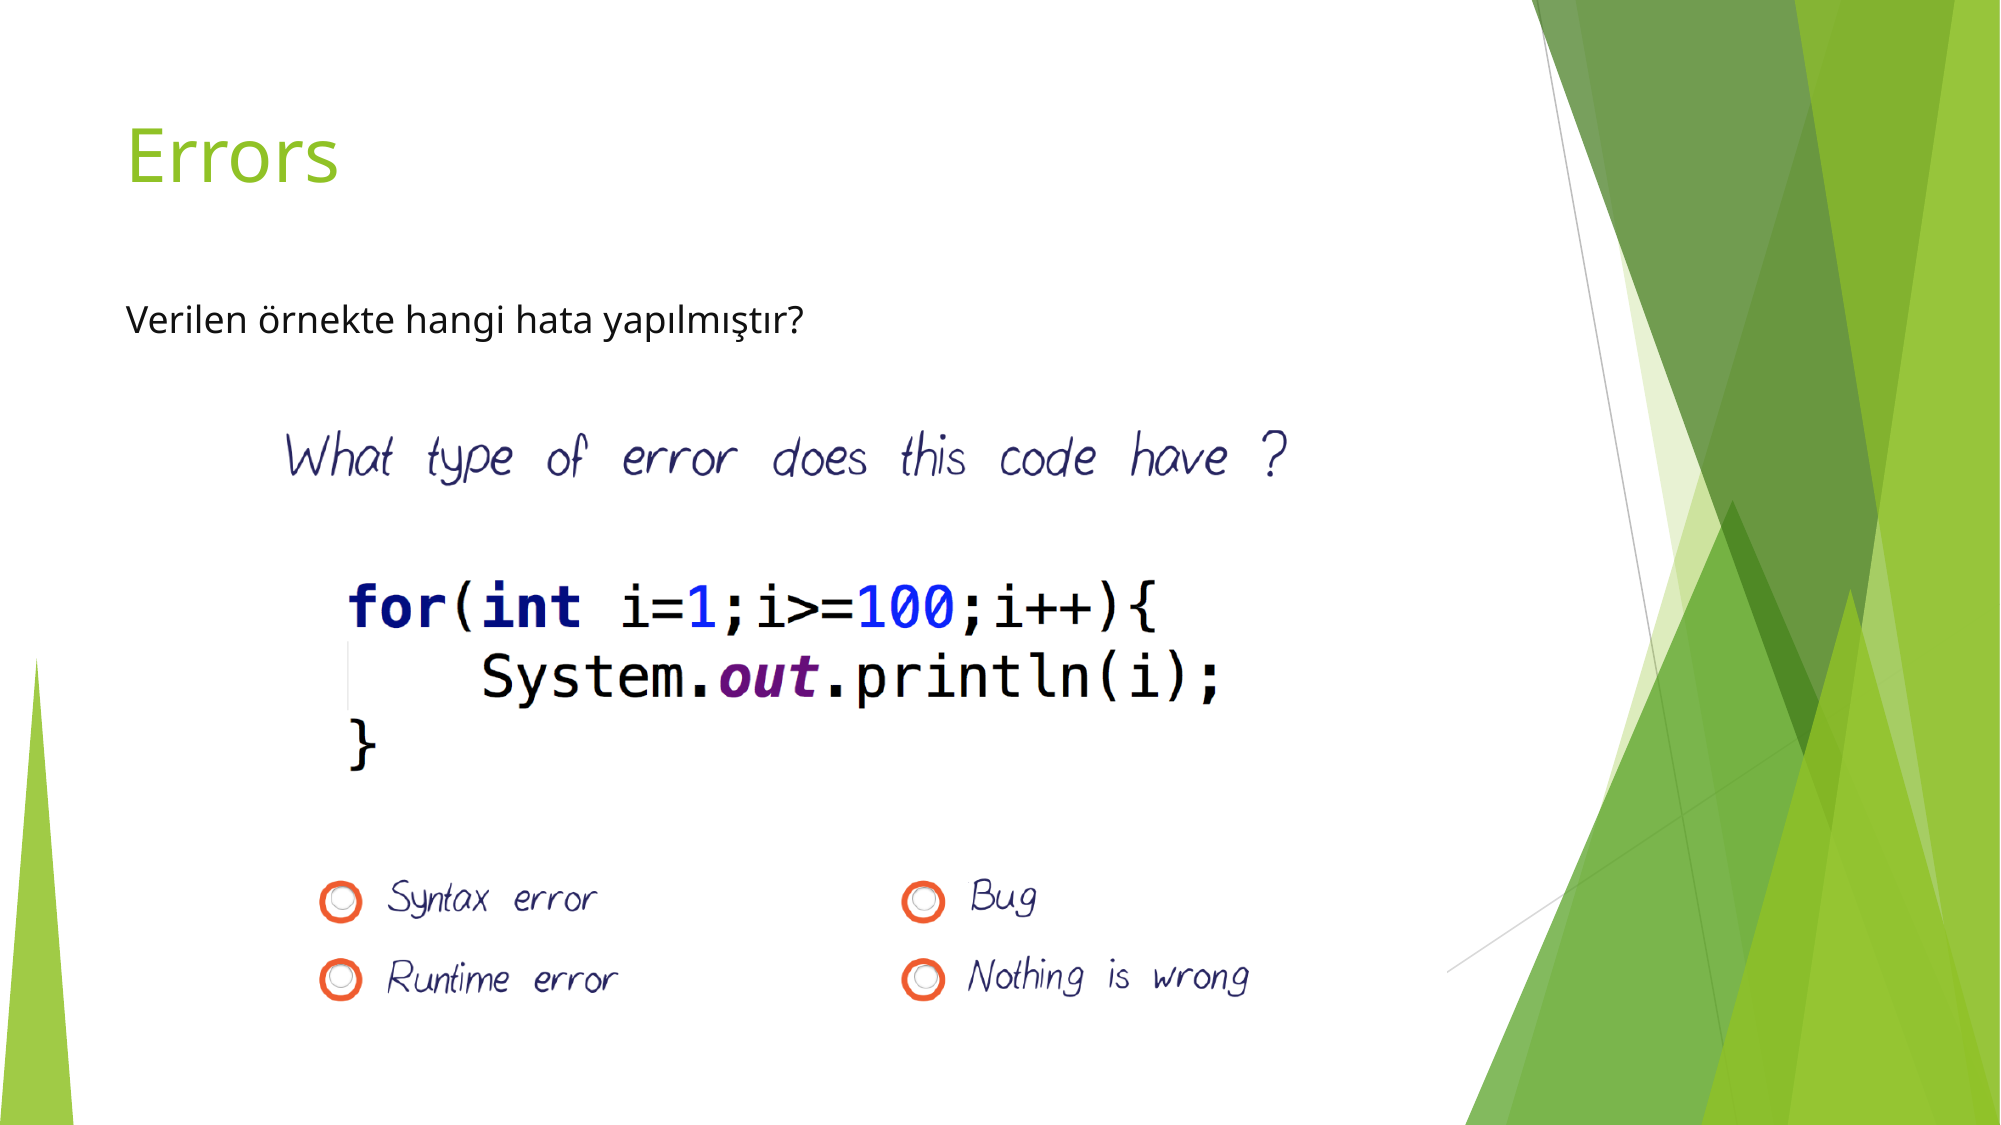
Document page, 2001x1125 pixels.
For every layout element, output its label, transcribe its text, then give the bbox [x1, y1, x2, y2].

picture [129, 384, 1447, 1125]
title Errors [111, 99, 1522, 317]
text_box Verilen örnekte hangi hata yapılmıştır? [111, 288, 1517, 697]
